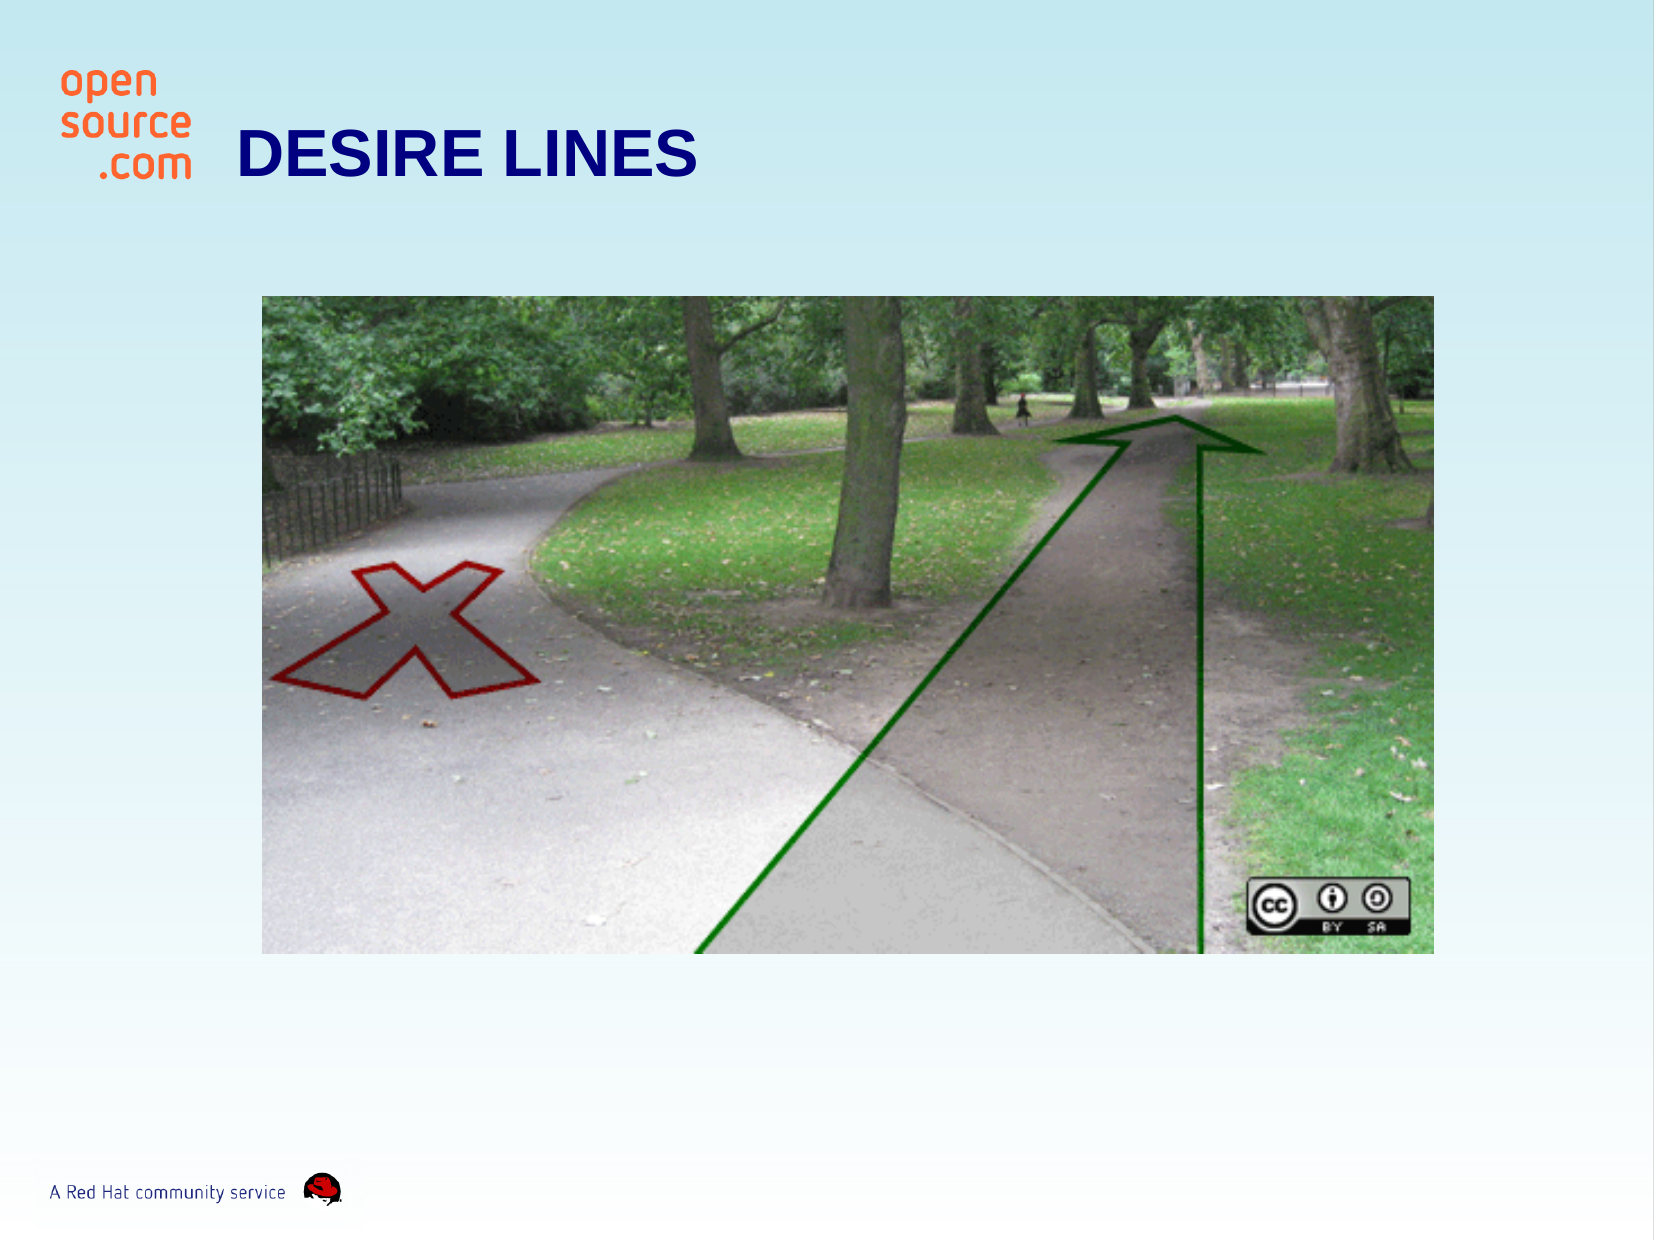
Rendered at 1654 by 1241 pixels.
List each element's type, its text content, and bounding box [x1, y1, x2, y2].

picture [0, 0, 1654, 1241]
title DESIRE LINES [236, 56, 1654, 250]
